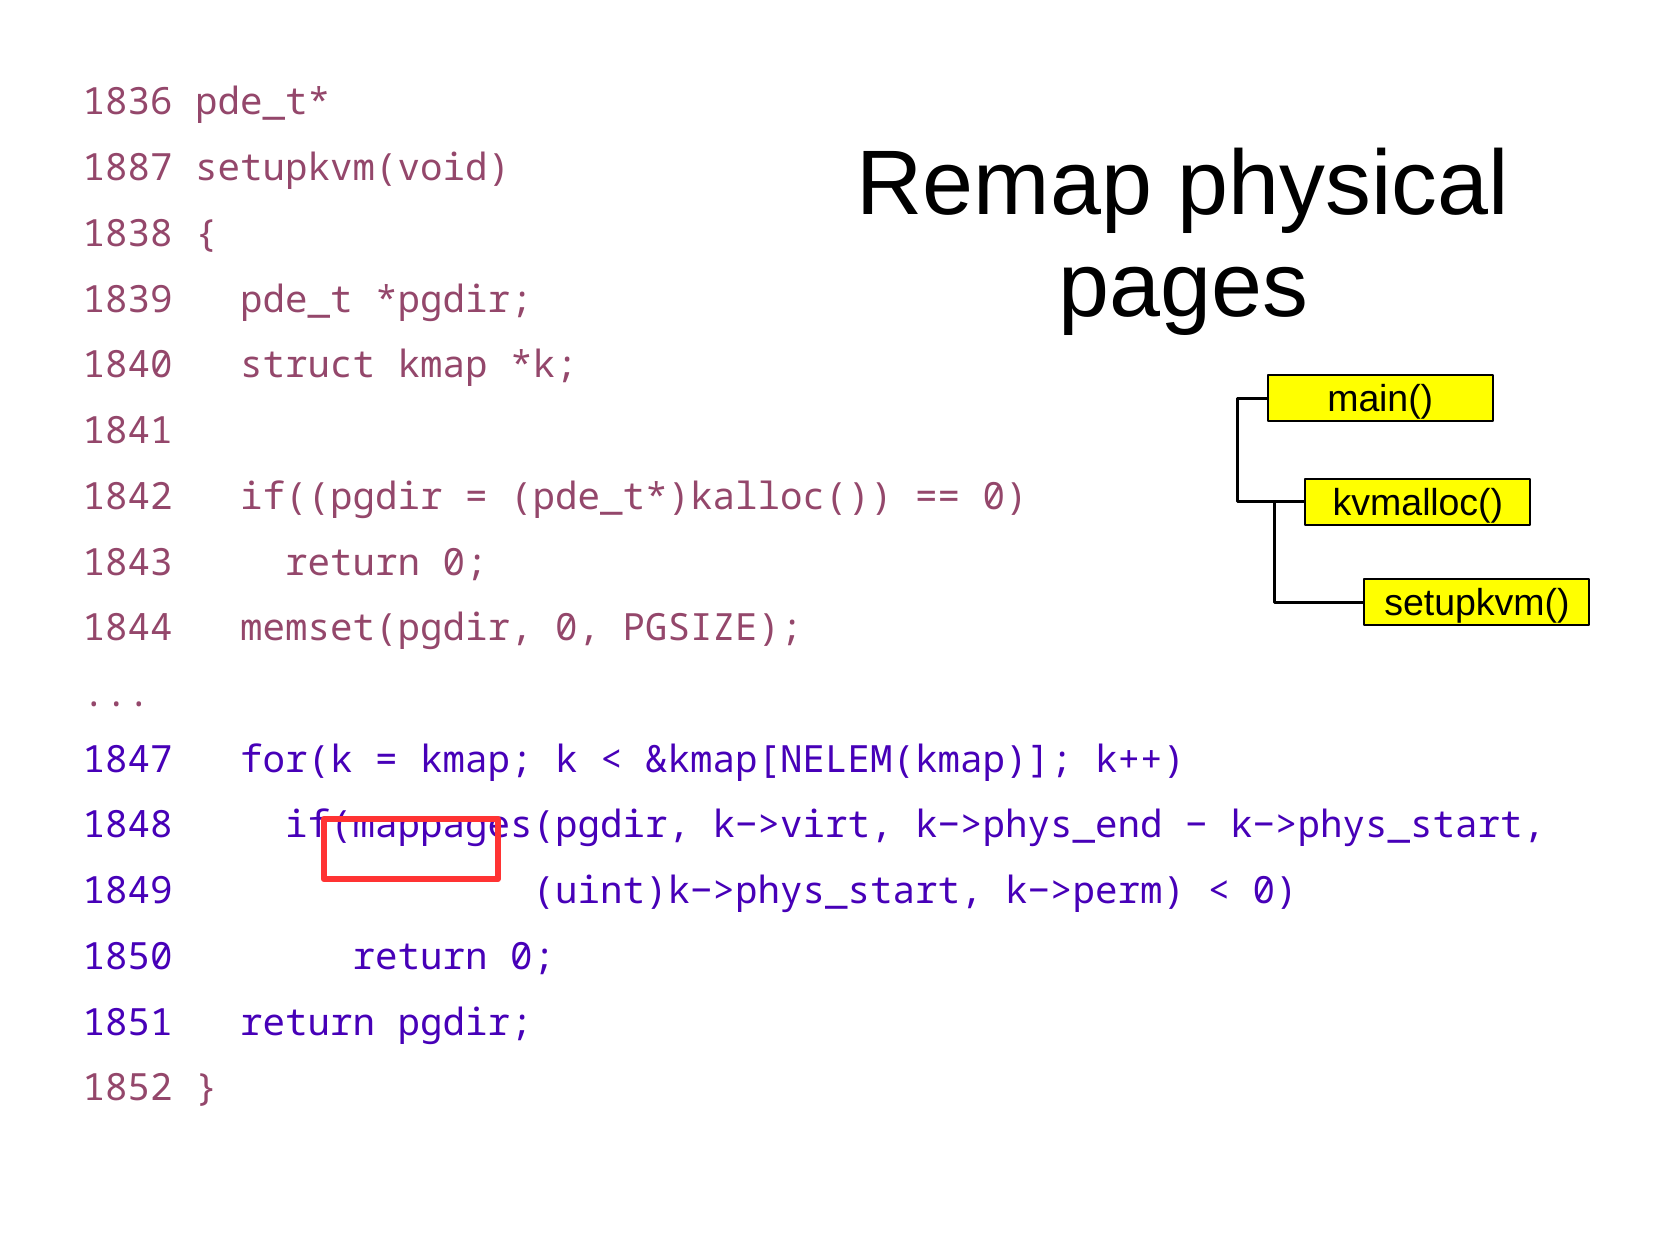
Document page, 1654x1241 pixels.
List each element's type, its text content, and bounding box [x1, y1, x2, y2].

title Remap physical pages [791, 130, 1576, 338]
text_box main() [1267, 375, 1493, 422]
text_box setupkvm() [1364, 579, 1590, 626]
text_box kvmalloc() [1305, 478, 1531, 526]
list 1836 pde_t* 1887 setupkvm(void) 1838 { 1839 pde_t *pgdir; 1840 struct kmap *k; 1841 1842 if((pgdir = (pde_t*)kalloc()) == 0) 1843 return 0; 1844 memset(pgdir, 0, PGSIZE); ... 1847 for(k = kmap; k < &kmap[NELEM(kmap)]; k++) 1848 if(mappages(pgdir, k−>virt, k−>phys_end − k−>phys_start, 1849 (uint)k−>phys_start, k−>perm) < 0) 1850 return 0; 1851 return pgdir; 1852 } [82, 75, 1571, 1163]
